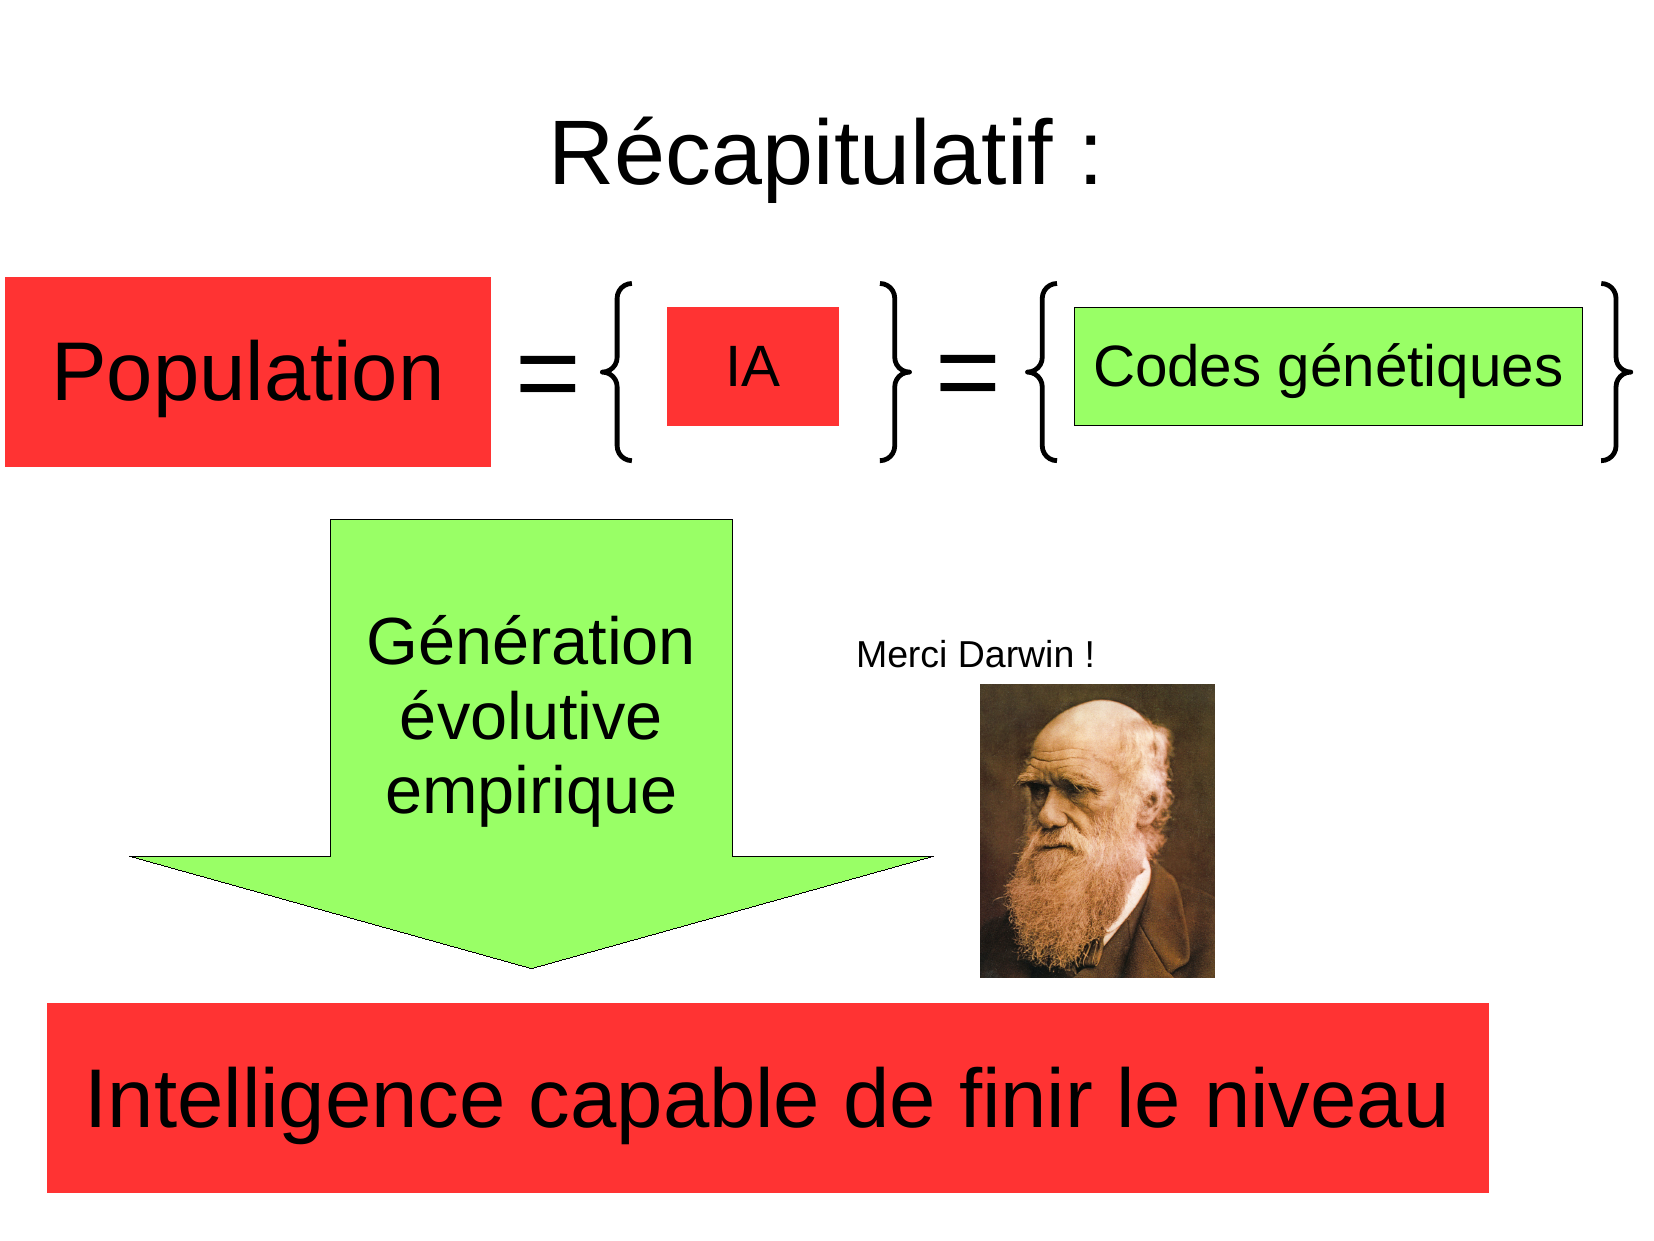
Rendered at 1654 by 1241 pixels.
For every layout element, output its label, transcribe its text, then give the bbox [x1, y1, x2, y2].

title Récapitulatif : [82, 49, 1571, 257]
picture [980, 684, 1215, 978]
text_box Intelligence capable de finir le niveau [47, 1003, 1489, 1193]
text_box Population [5, 277, 491, 467]
text_box = [501, 302, 597, 443]
text_box IA [667, 307, 839, 426]
text_box = [920, 301, 1016, 443]
text_box Codes génétiques [1074, 307, 1583, 426]
text_box Merci Darwin ! [841, 625, 1111, 683]
text_box Génération évolutive empirique [129, 519, 934, 969]
